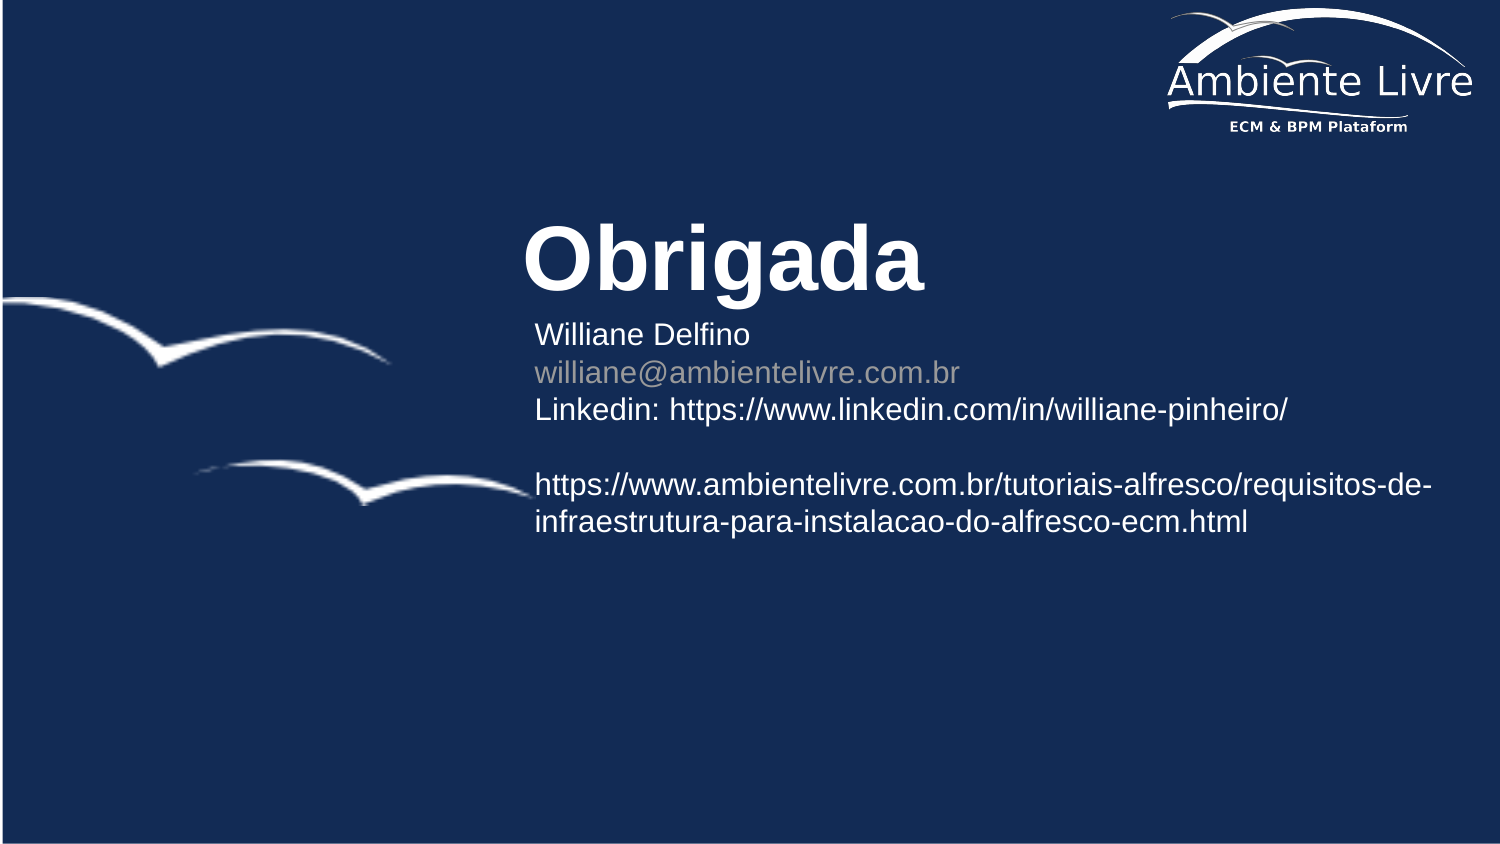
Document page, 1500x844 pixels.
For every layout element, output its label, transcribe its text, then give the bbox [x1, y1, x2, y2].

text_box Williane Delfino williane@ambientelivre.com.br Linkedin: https://www.linkedin.com/in/williane-pinheiro/ https://www.ambientelivre.com.br/tutoriais-alfresco/requisitos-de-infraestrutura-para-instalacao-do-alfresco-ecm.html [519, 307, 1465, 547]
title Obrigada [507, 70, 1453, 310]
picture [0, 297, 519, 506]
picture [1167, 8, 1472, 132]
